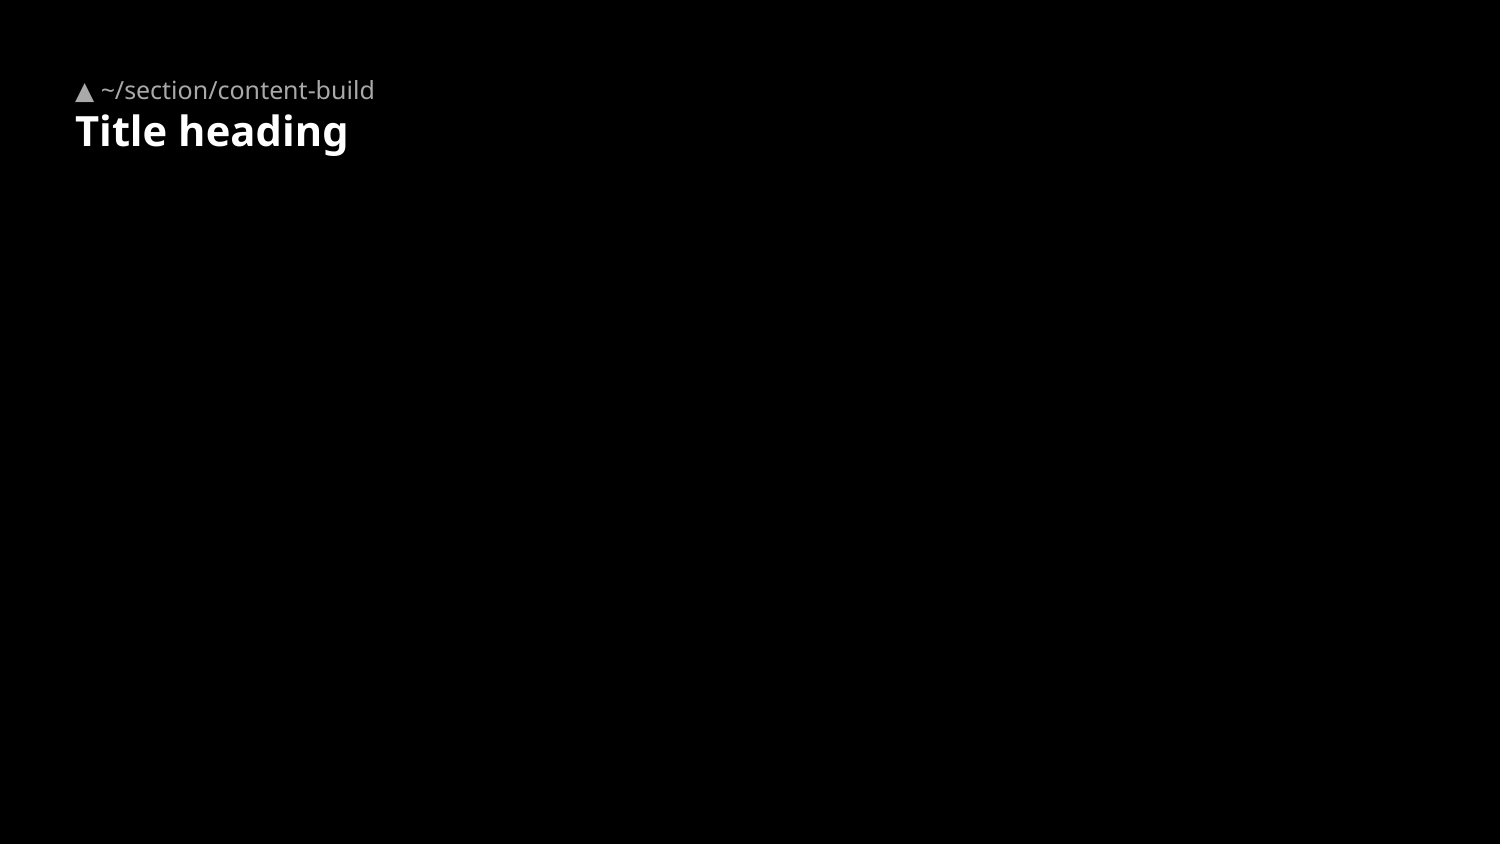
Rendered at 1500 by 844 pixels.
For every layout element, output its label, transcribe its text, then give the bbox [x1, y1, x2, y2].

text_box ▲ ~/section/content-build [75, 75, 568, 106]
text_box Title heading [74, 105, 637, 156]
